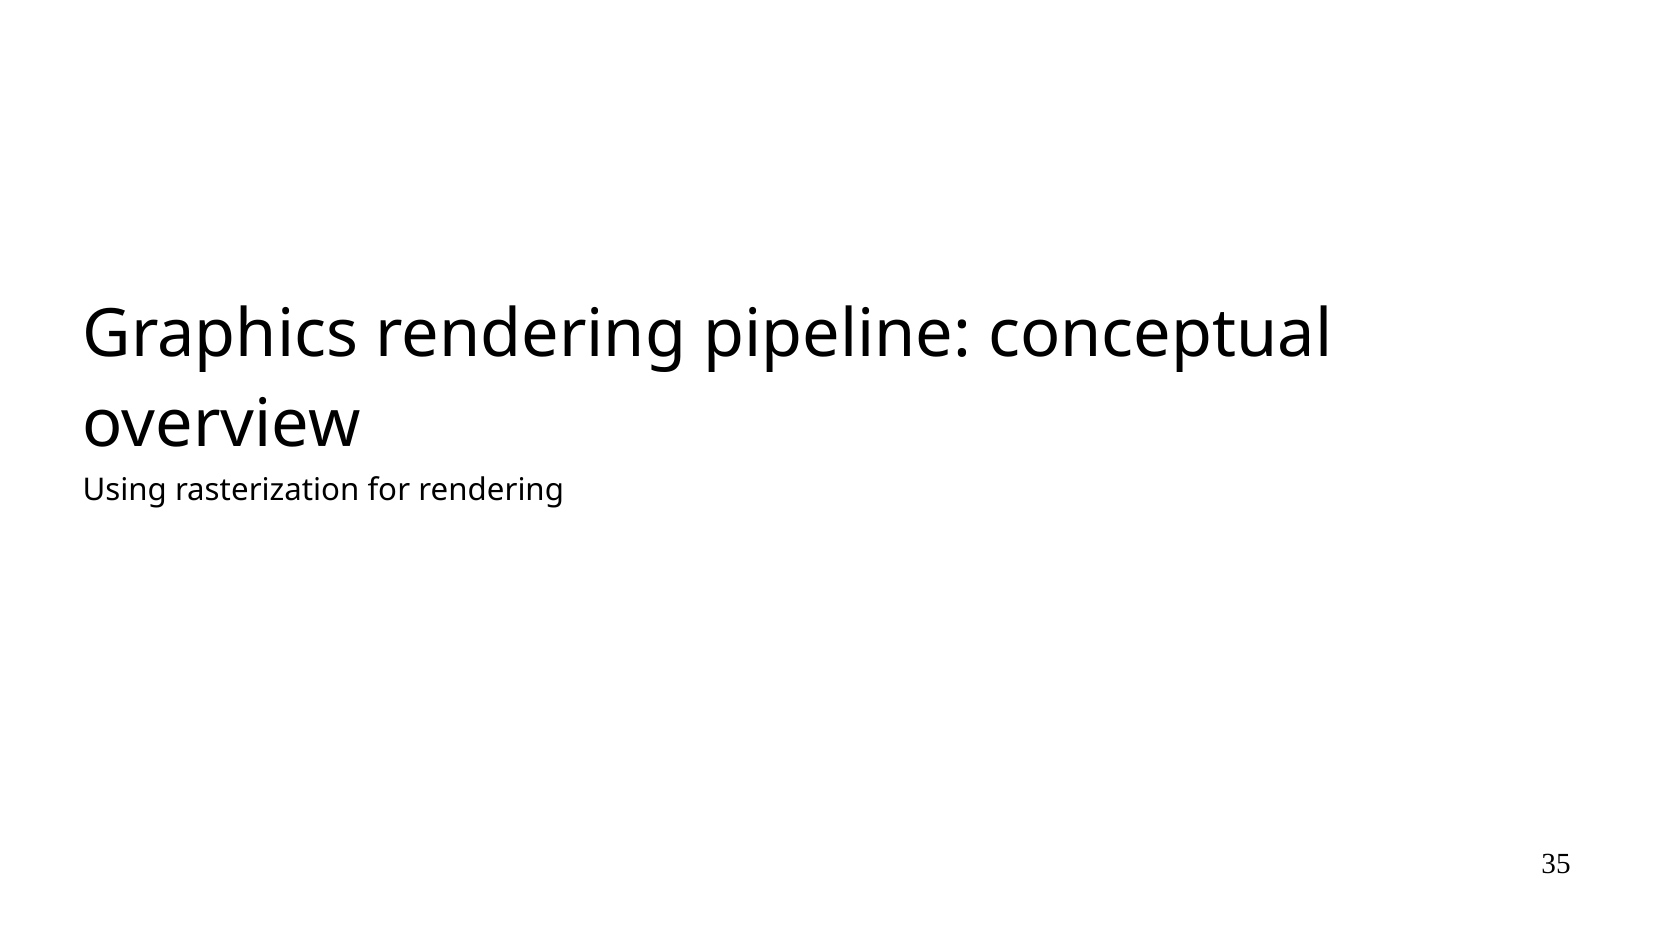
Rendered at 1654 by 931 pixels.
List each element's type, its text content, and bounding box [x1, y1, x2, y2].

subtitle Graphics rendering pipeline: conceptual overview Using rasterization for rendering [82, 37, 1571, 757]
